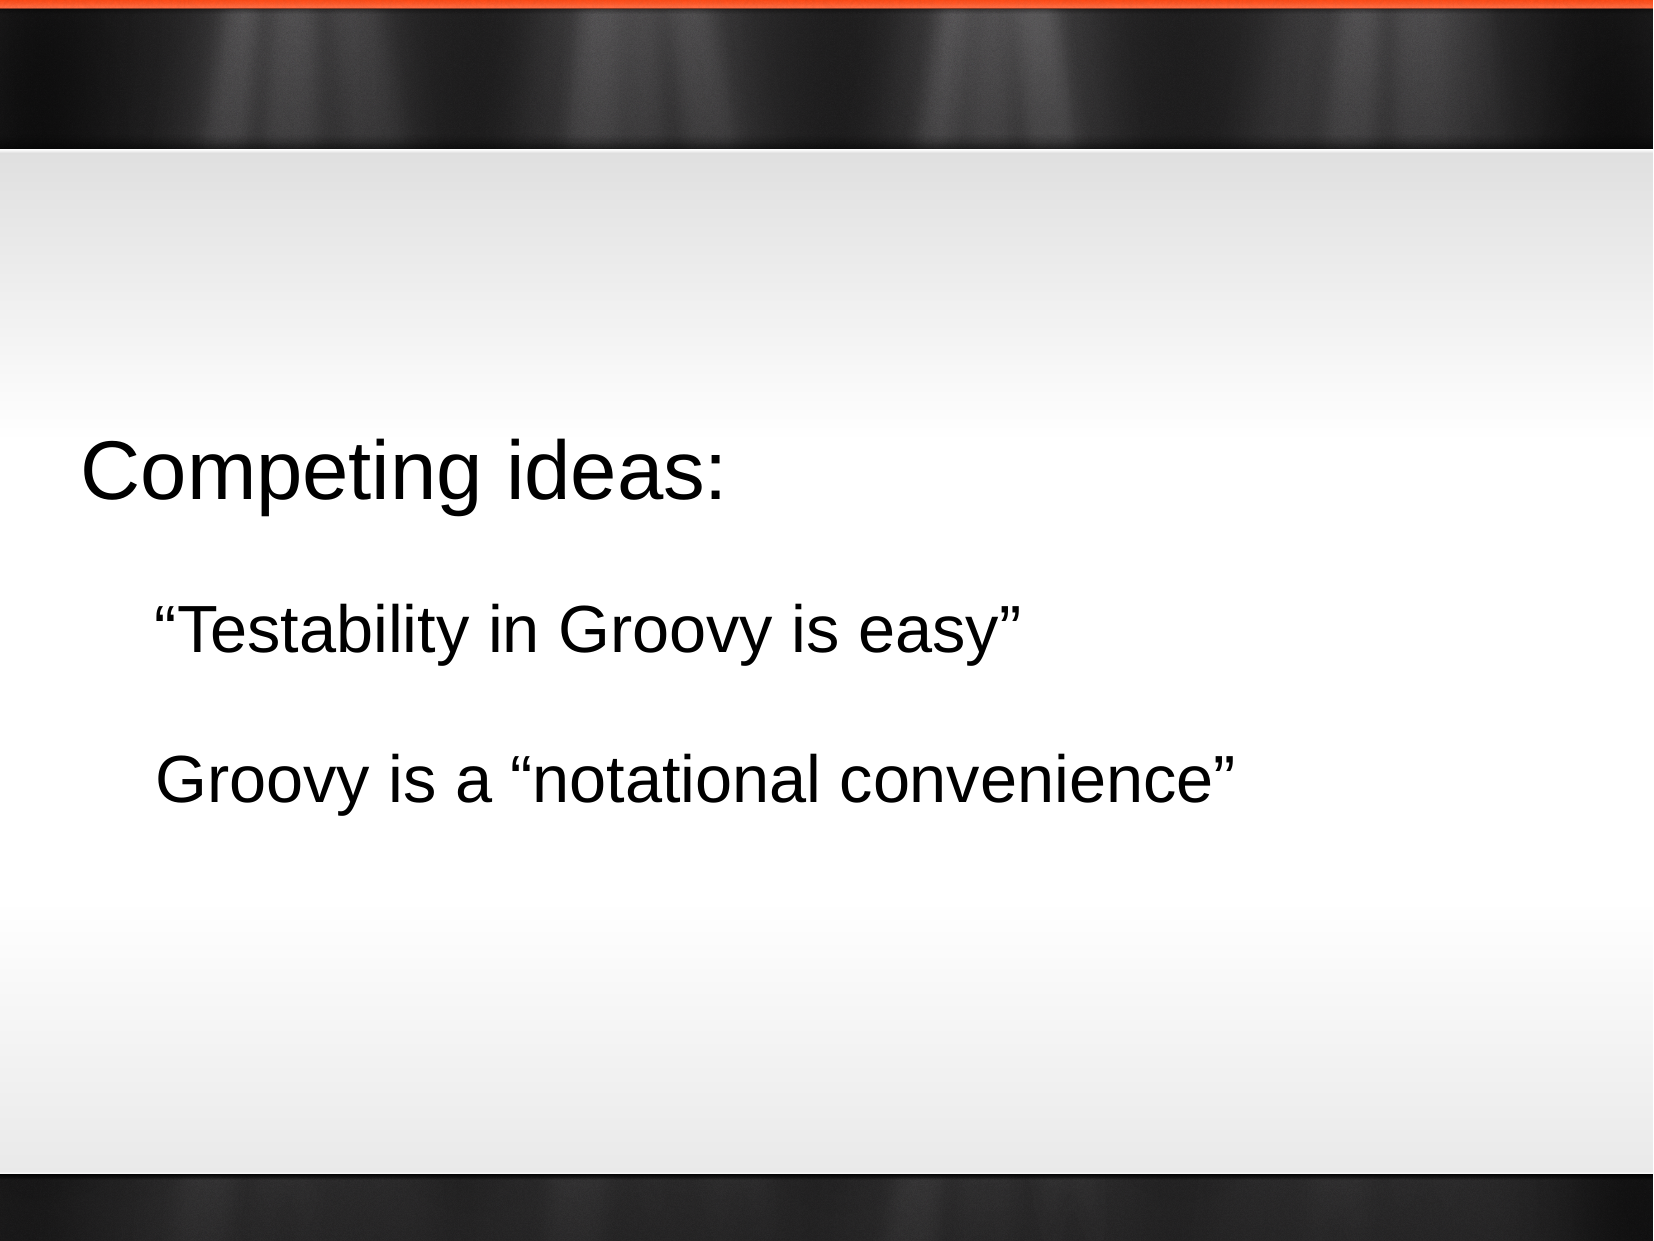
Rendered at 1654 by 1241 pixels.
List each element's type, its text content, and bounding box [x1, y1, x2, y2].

text_box Competing ideas: “Testability in Groovy is easy” Groovy is a “notational convenience” [80, 211, 1569, 1030]
picture [0, 0, 1653, 1241]
